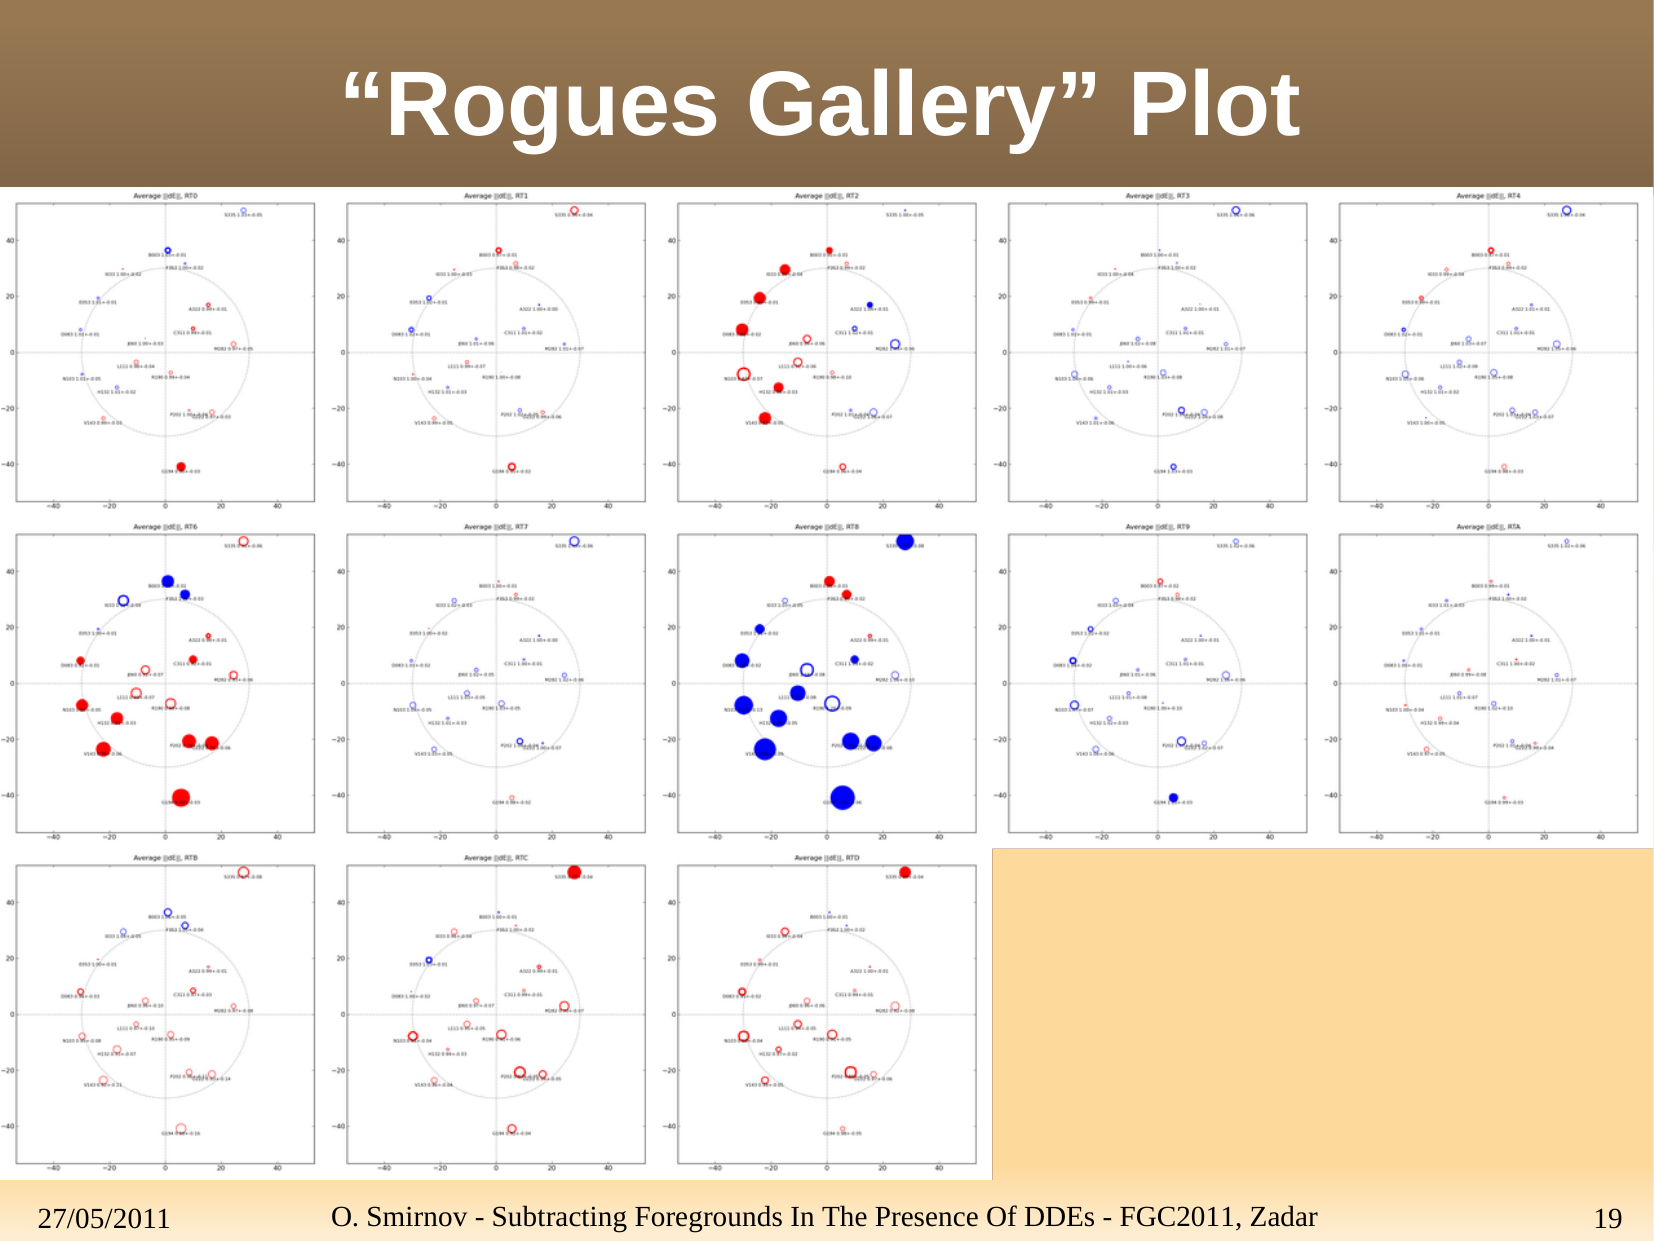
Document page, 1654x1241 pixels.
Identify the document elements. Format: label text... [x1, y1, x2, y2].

picture [0, 0, 1654, 1241]
title “Rogues Gallery” Plot [76, 7, 1565, 187]
